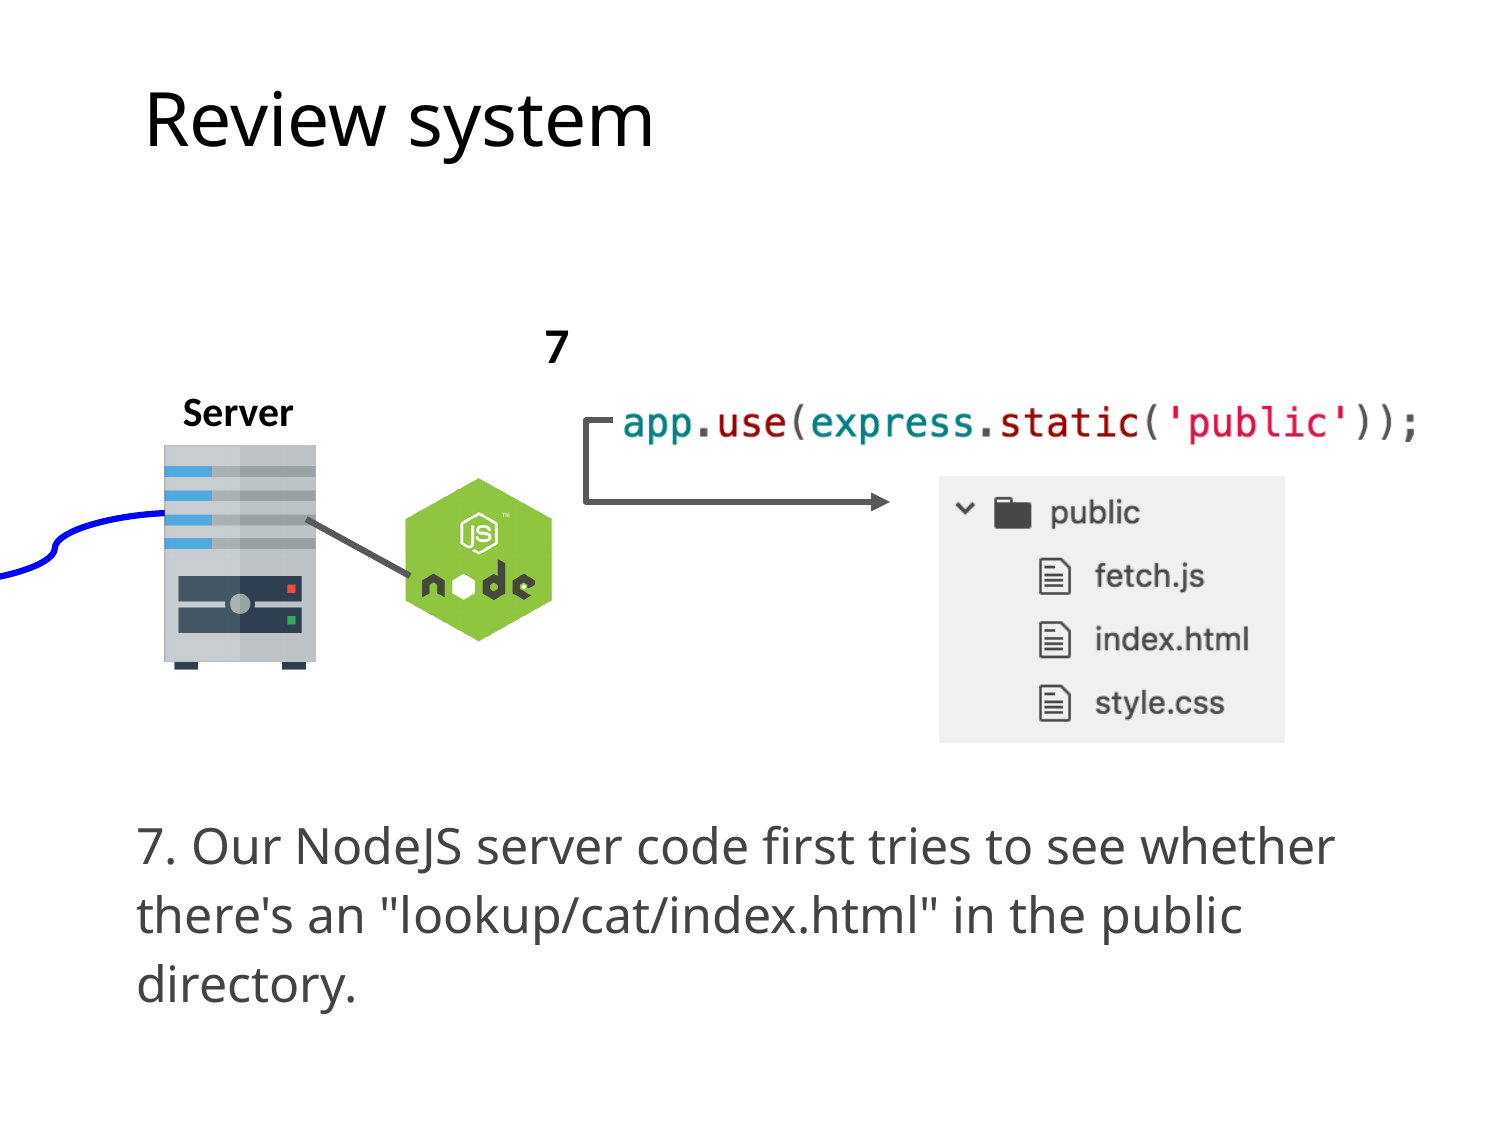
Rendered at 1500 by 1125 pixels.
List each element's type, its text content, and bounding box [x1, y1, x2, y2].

picture [119, 481, 358, 680]
text_box 7 [516, 302, 598, 385]
list 7. Our NodeJS server code first tries to see whether there's an "lookup/cat/index.html" in the public directory. [121, 790, 1442, 1092]
picture [394, 476, 562, 644]
title Review system [128, 56, 1372, 183]
picture [597, 384, 1440, 743]
text_box Server [82, 337, 395, 481]
